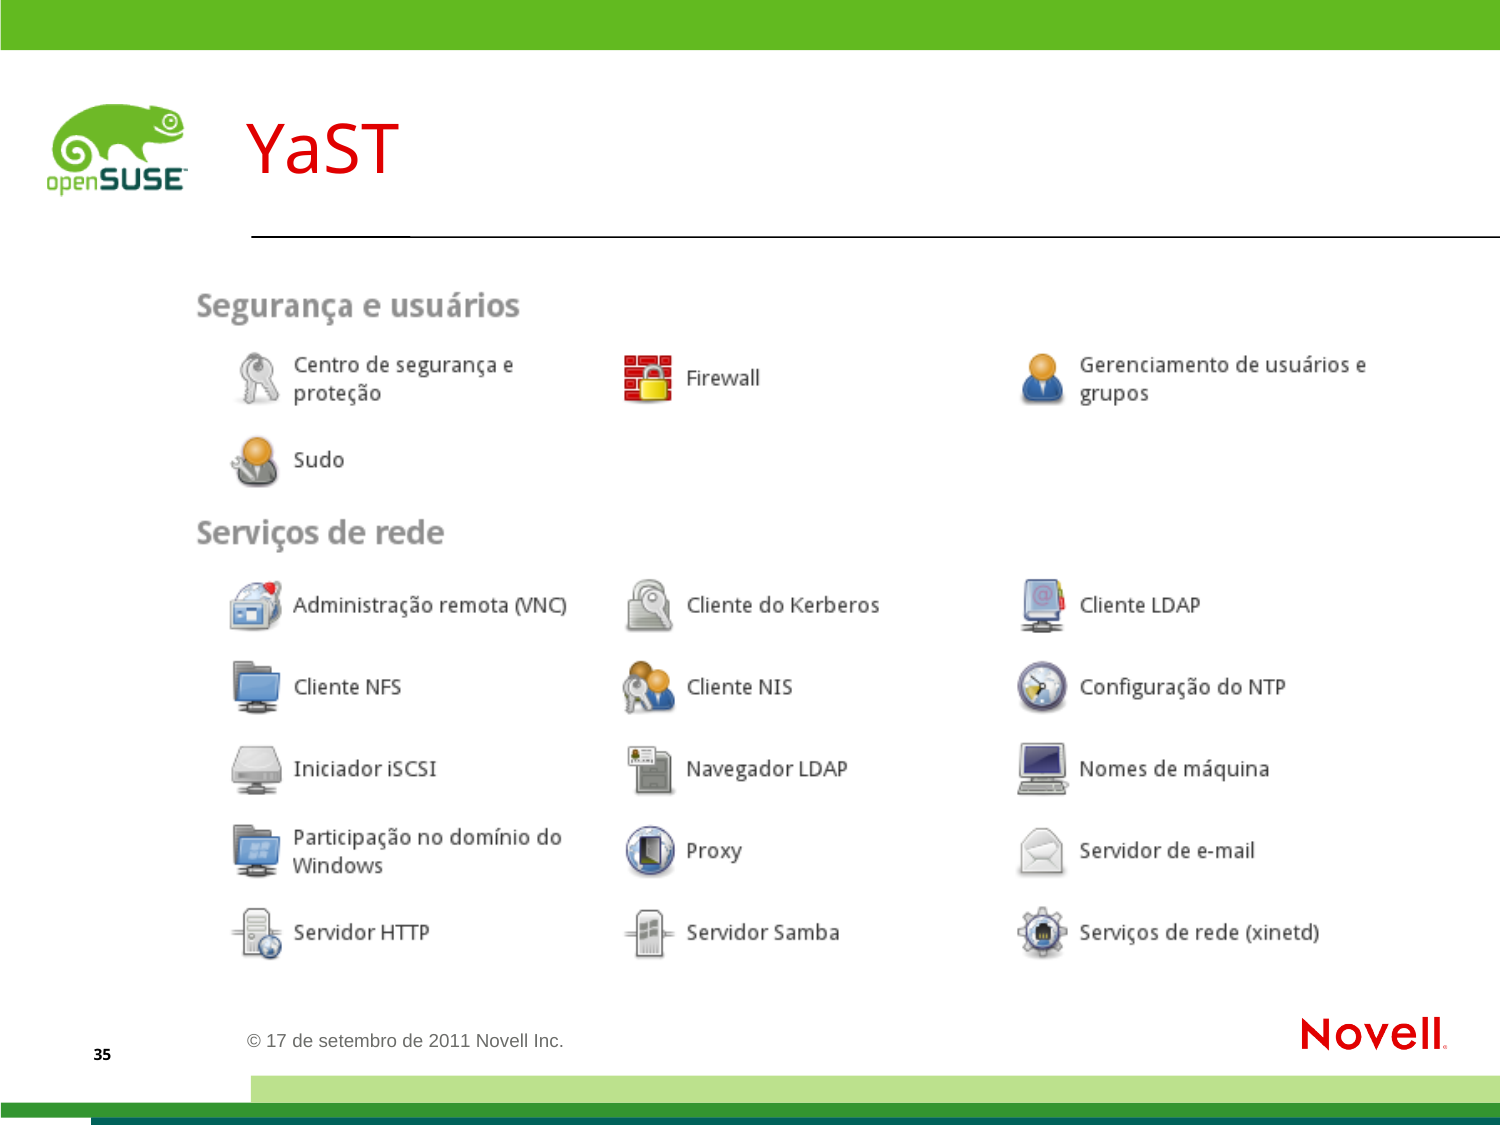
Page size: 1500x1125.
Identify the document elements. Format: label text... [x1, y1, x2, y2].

picture [47, 104, 188, 197]
title YaST [246, 68, 1409, 231]
picture [185, 269, 1399, 970]
picture [1295, 1011, 1453, 1056]
